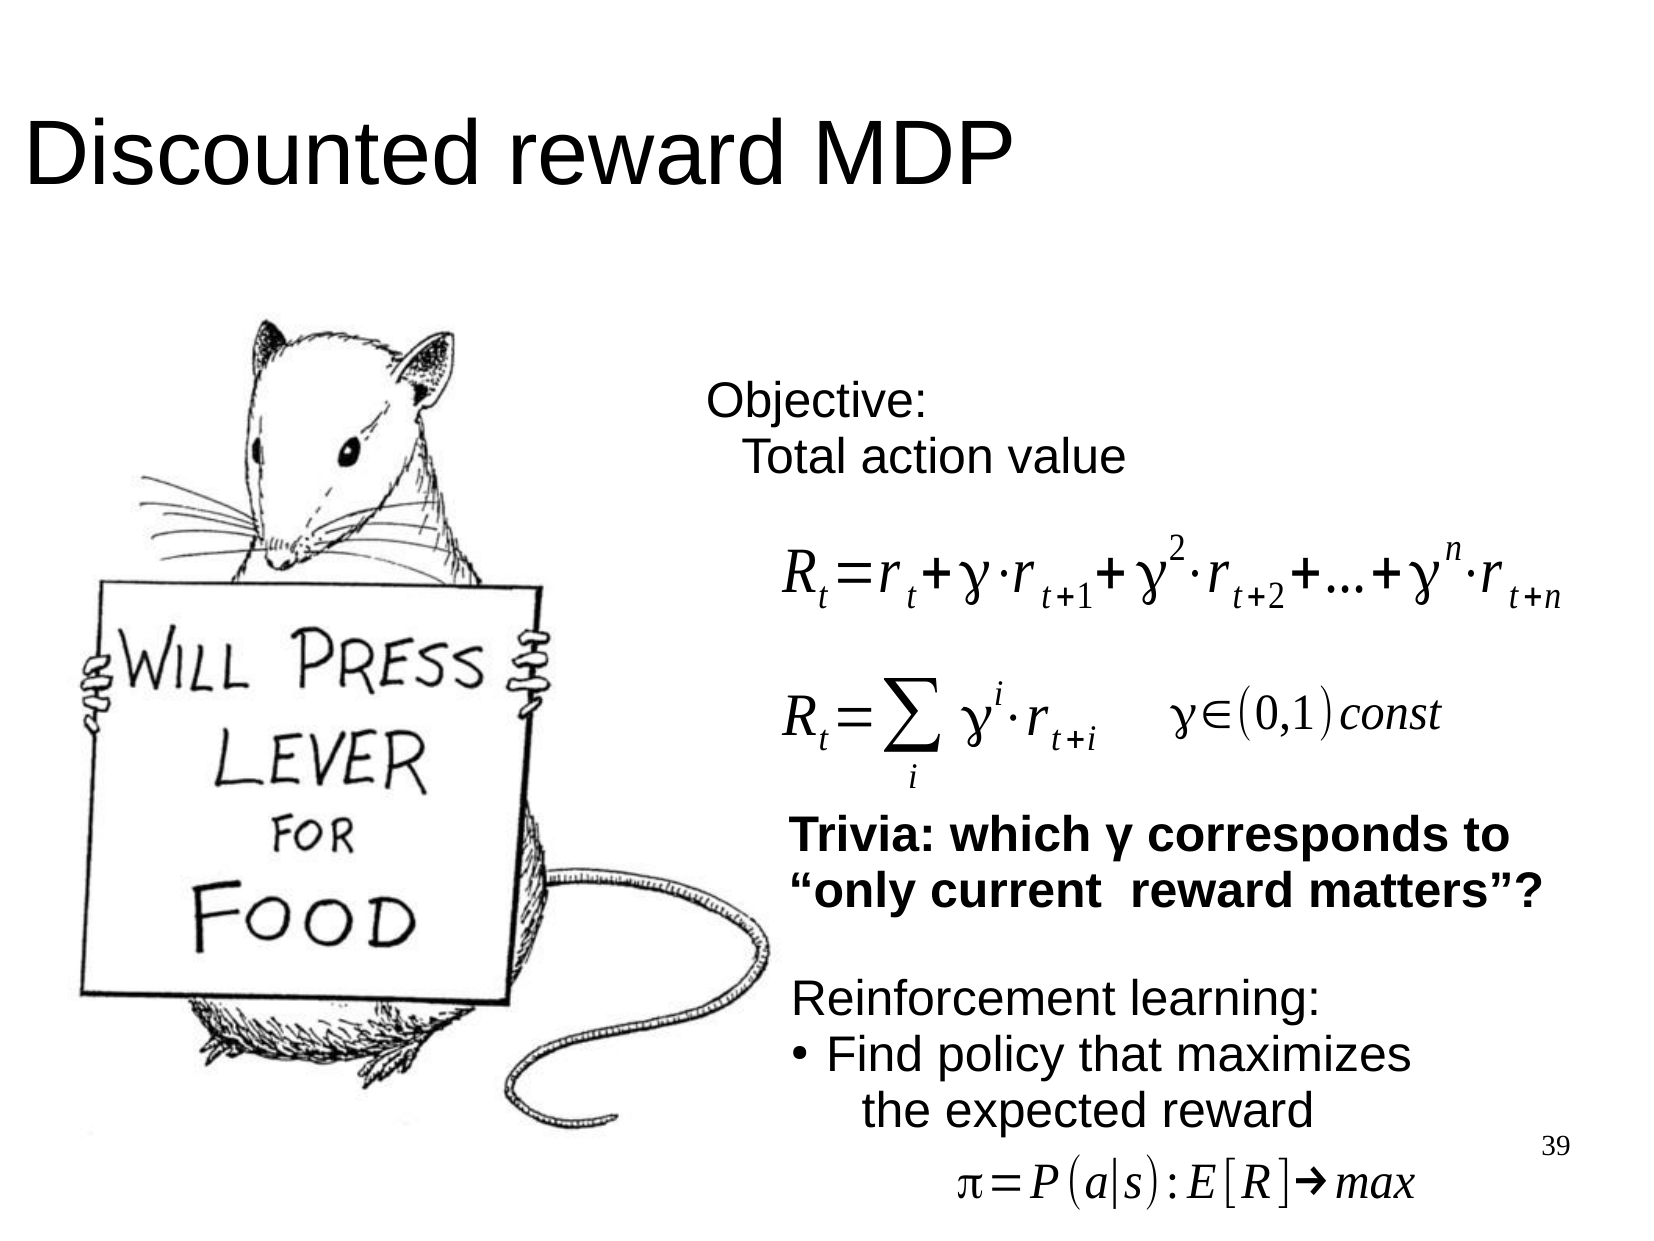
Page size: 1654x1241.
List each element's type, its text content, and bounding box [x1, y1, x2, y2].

picture [0, 250, 791, 1241]
chart [765, 523, 1576, 616]
chart [765, 671, 1111, 796]
chart [1155, 681, 1456, 743]
chart [945, 1151, 1430, 1213]
text_box Trivia: which γ corresponds to “only current reward matters”? [753, 805, 1594, 919]
text_box Objective: Total action value [670, 371, 1654, 541]
text_box Reinforcement learning: Find policy that maximizes the expected reward [755, 969, 1654, 1139]
title Discounted reward MDP [23, 49, 1512, 257]
